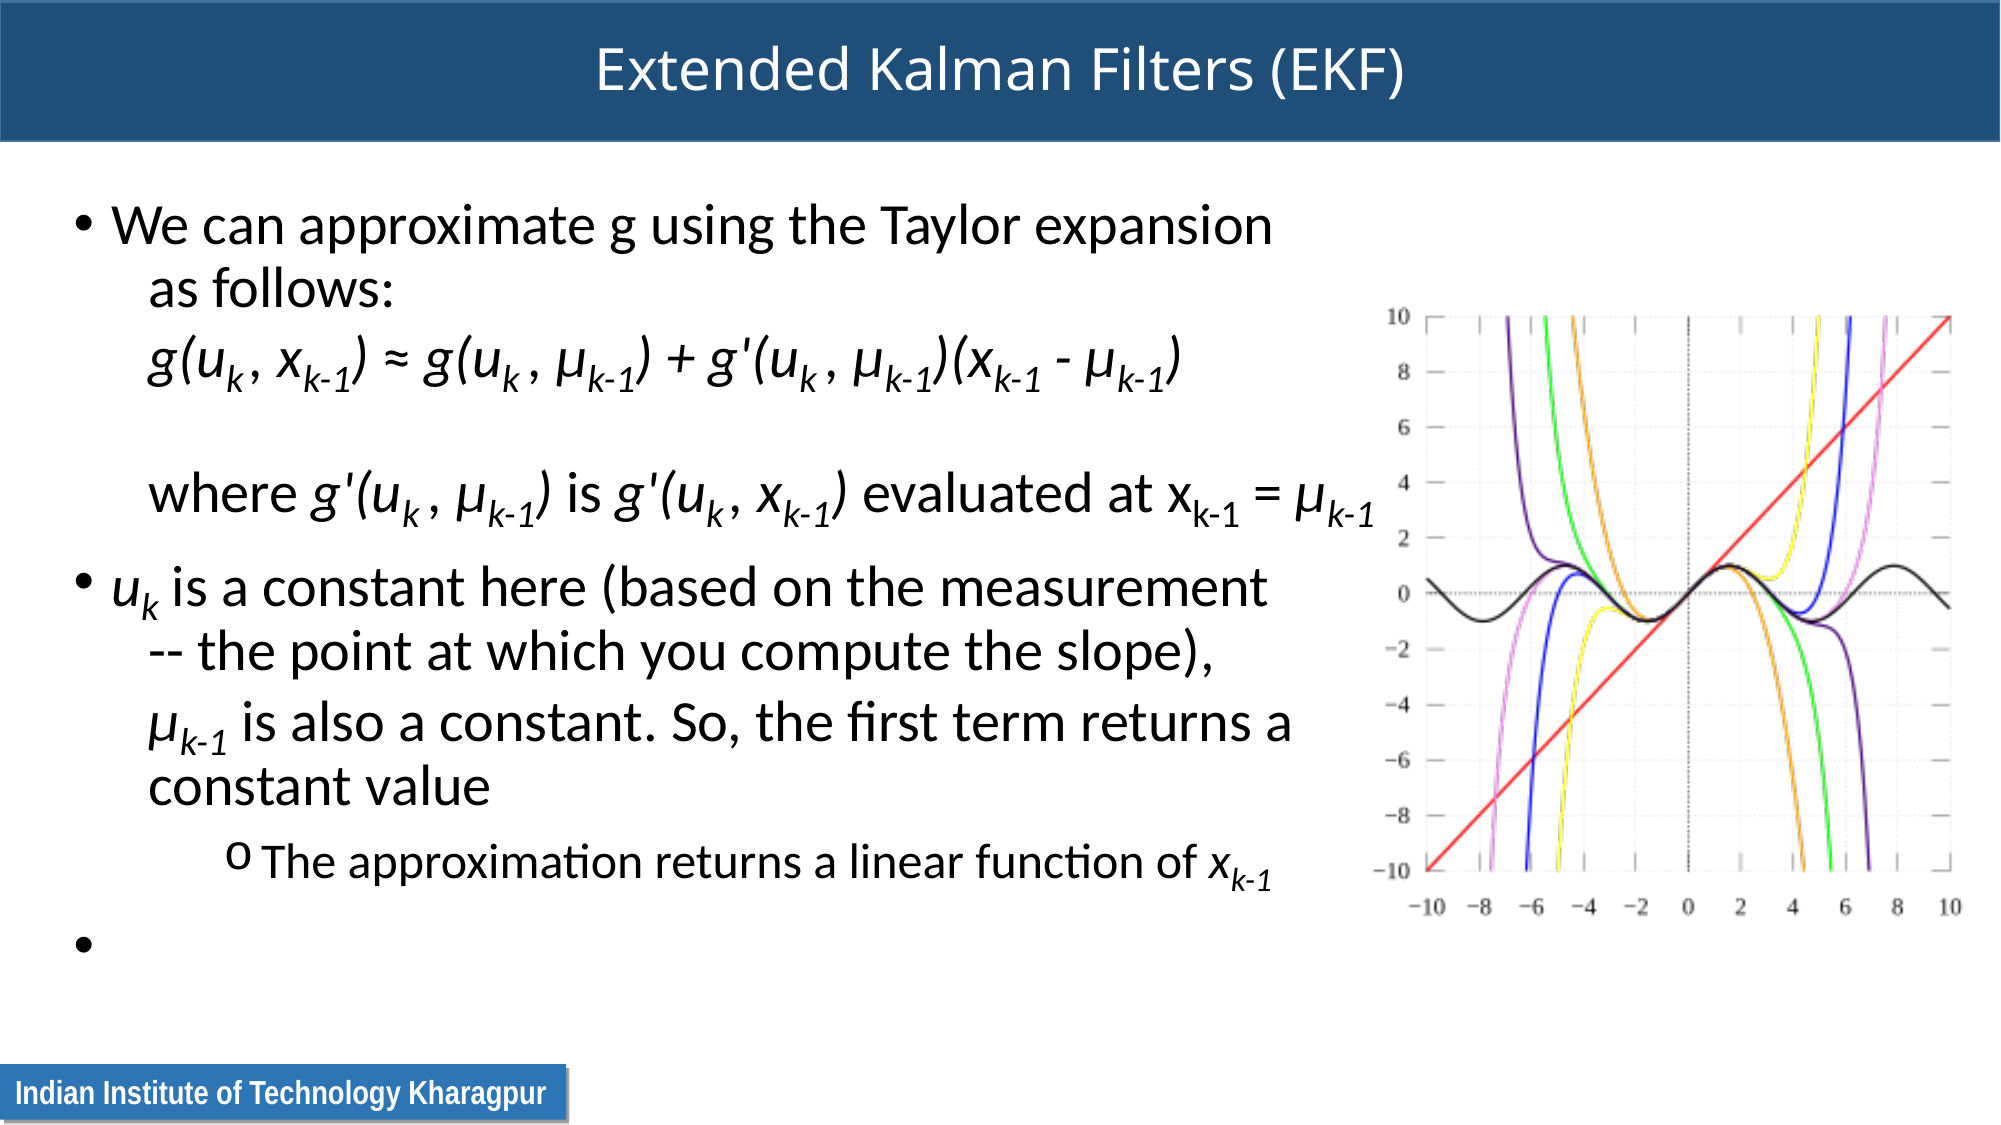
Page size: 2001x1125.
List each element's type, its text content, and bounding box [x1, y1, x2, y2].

title Extended Kalman Filters (EKF) [0, 1, 2000, 141]
picture [1335, 281, 2000, 944]
list We can approximate g using the Taylor expansion as follows: g(uk , xk-1) ≈ g(uk , μk-1) + g'(uk , μk-1)(xk-1 - μk-1) where g'(uk , μk-1) is g'(uk , xk-1) evaluated at xk-1 = μk-1 uk is a constant here (based on the measurement -- the point at which you compute the slope), μk-1 is also a constant. So, the first term returns a constant value The approximation returns a linear function of xk-1 [58, 186, 1954, 1065]
